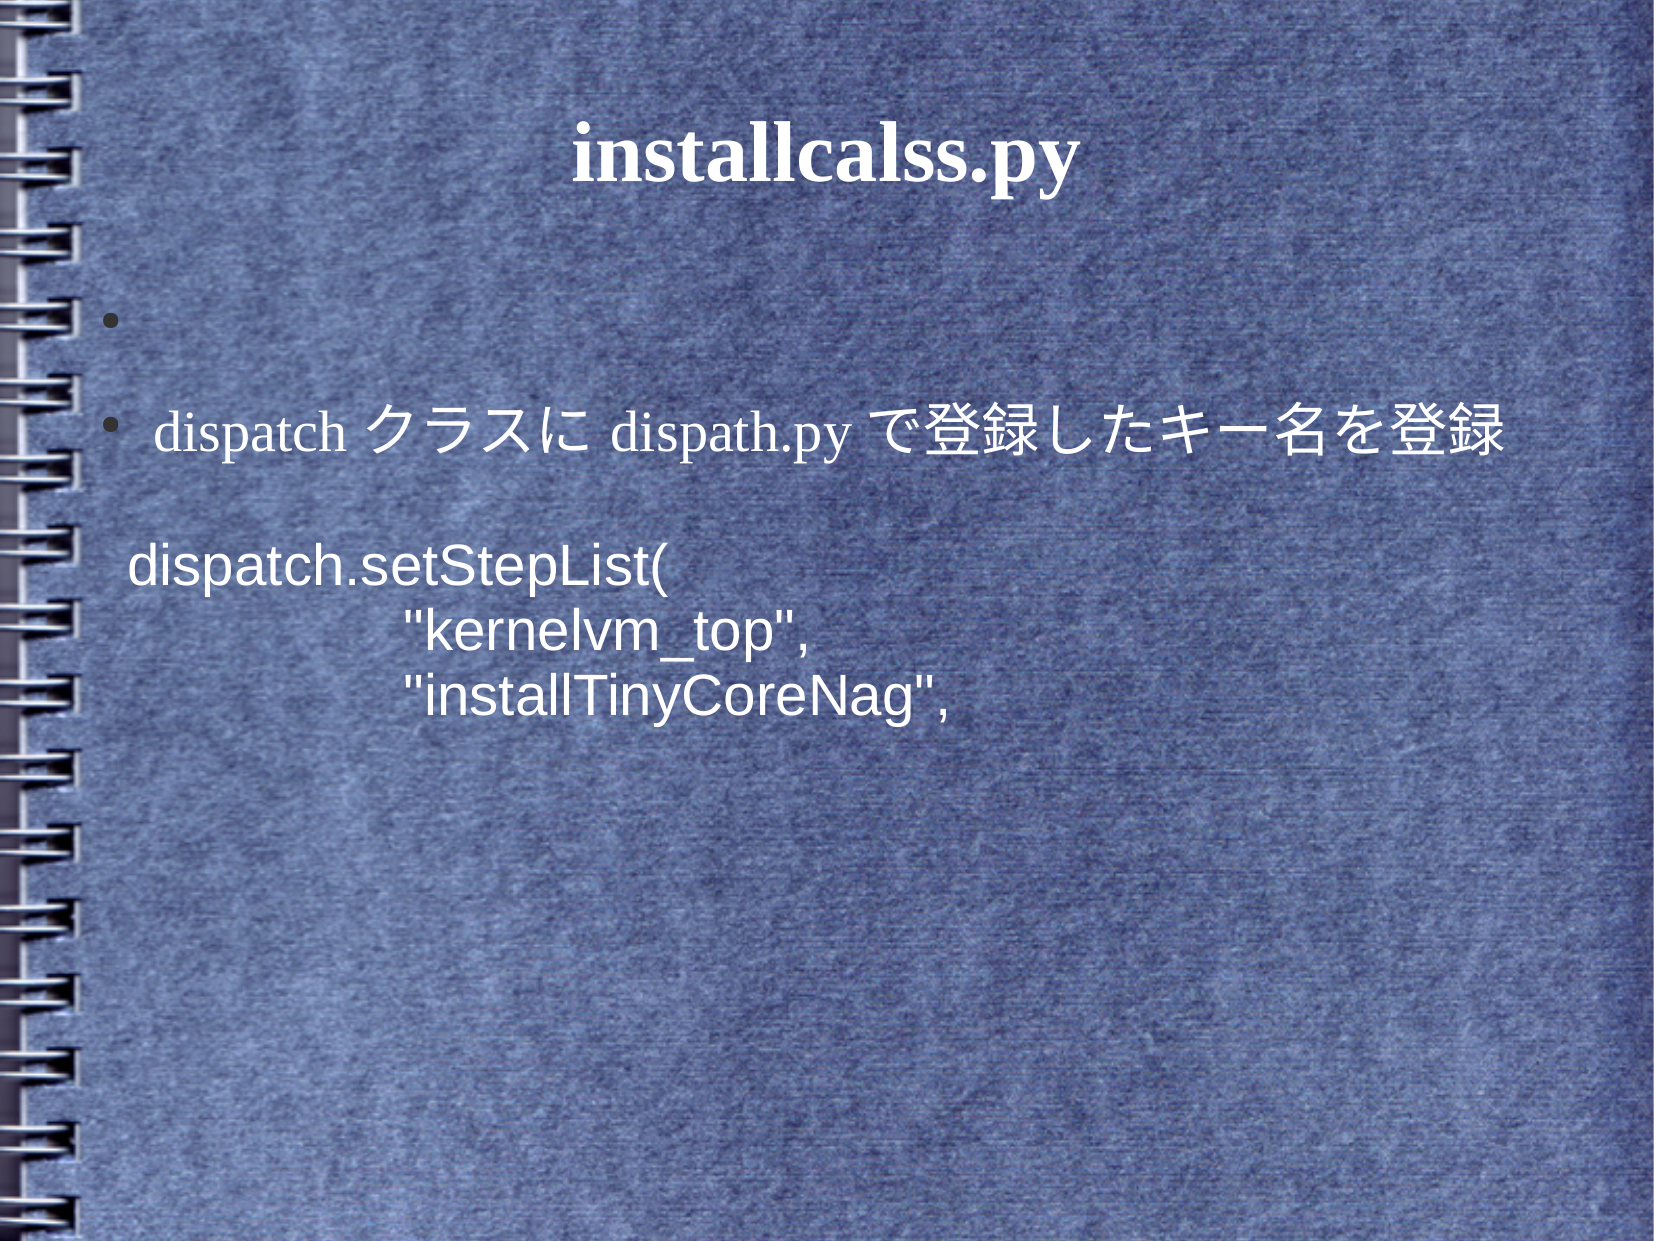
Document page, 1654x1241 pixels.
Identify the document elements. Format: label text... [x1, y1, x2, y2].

picture [0, 0, 1654, 1241]
list dispatchクラスにdispath.pyで登録したキー名を登録 [82, 290, 1571, 453]
title installcalss.py [82, 49, 1571, 257]
text_box dispatch.setStepList( "kernelvm_top", "installTinyCoreNag", [112, 525, 1613, 1088]
